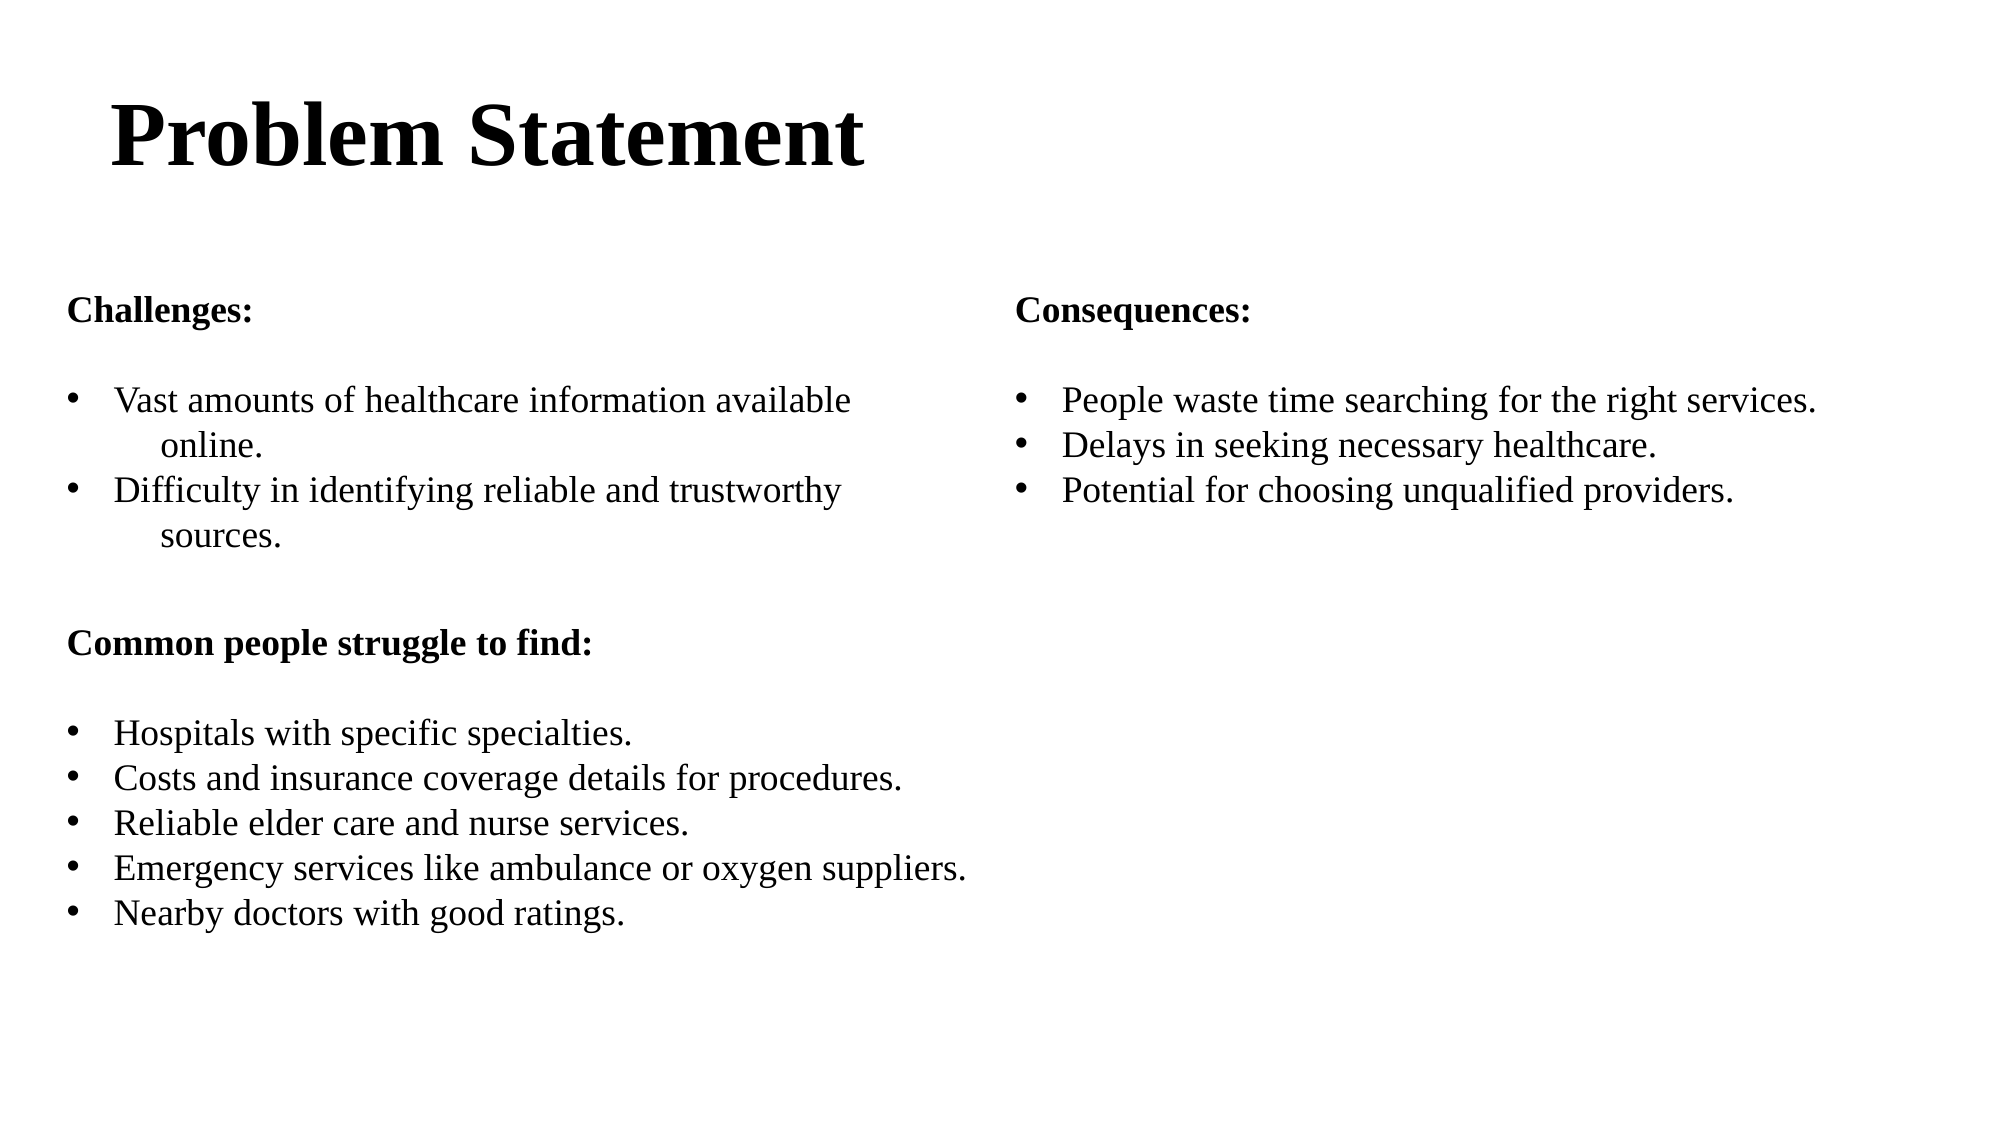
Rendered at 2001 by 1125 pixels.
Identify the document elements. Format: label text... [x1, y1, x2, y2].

text_box Challenges: Vast amounts of healthcare information available online. Difficulty in identifying reliable and trustworthy sources. [51, 277, 959, 610]
text_box Common people struggle to find: Hospitals with specific specialties. Costs and insurance coverage details for procedures. Reliable elder care and nurse services. Emergency services like ambulance or oxygen suppliers. Nearby doctors with good ratings. [51, 610, 1052, 990]
title Problem Statement [95, 27, 1821, 245]
text_box Consequences: People waste time searching for the right services. Delays in seeking necessary healthcare. Potential for choosing unqualified providers. [999, 277, 2000, 520]
